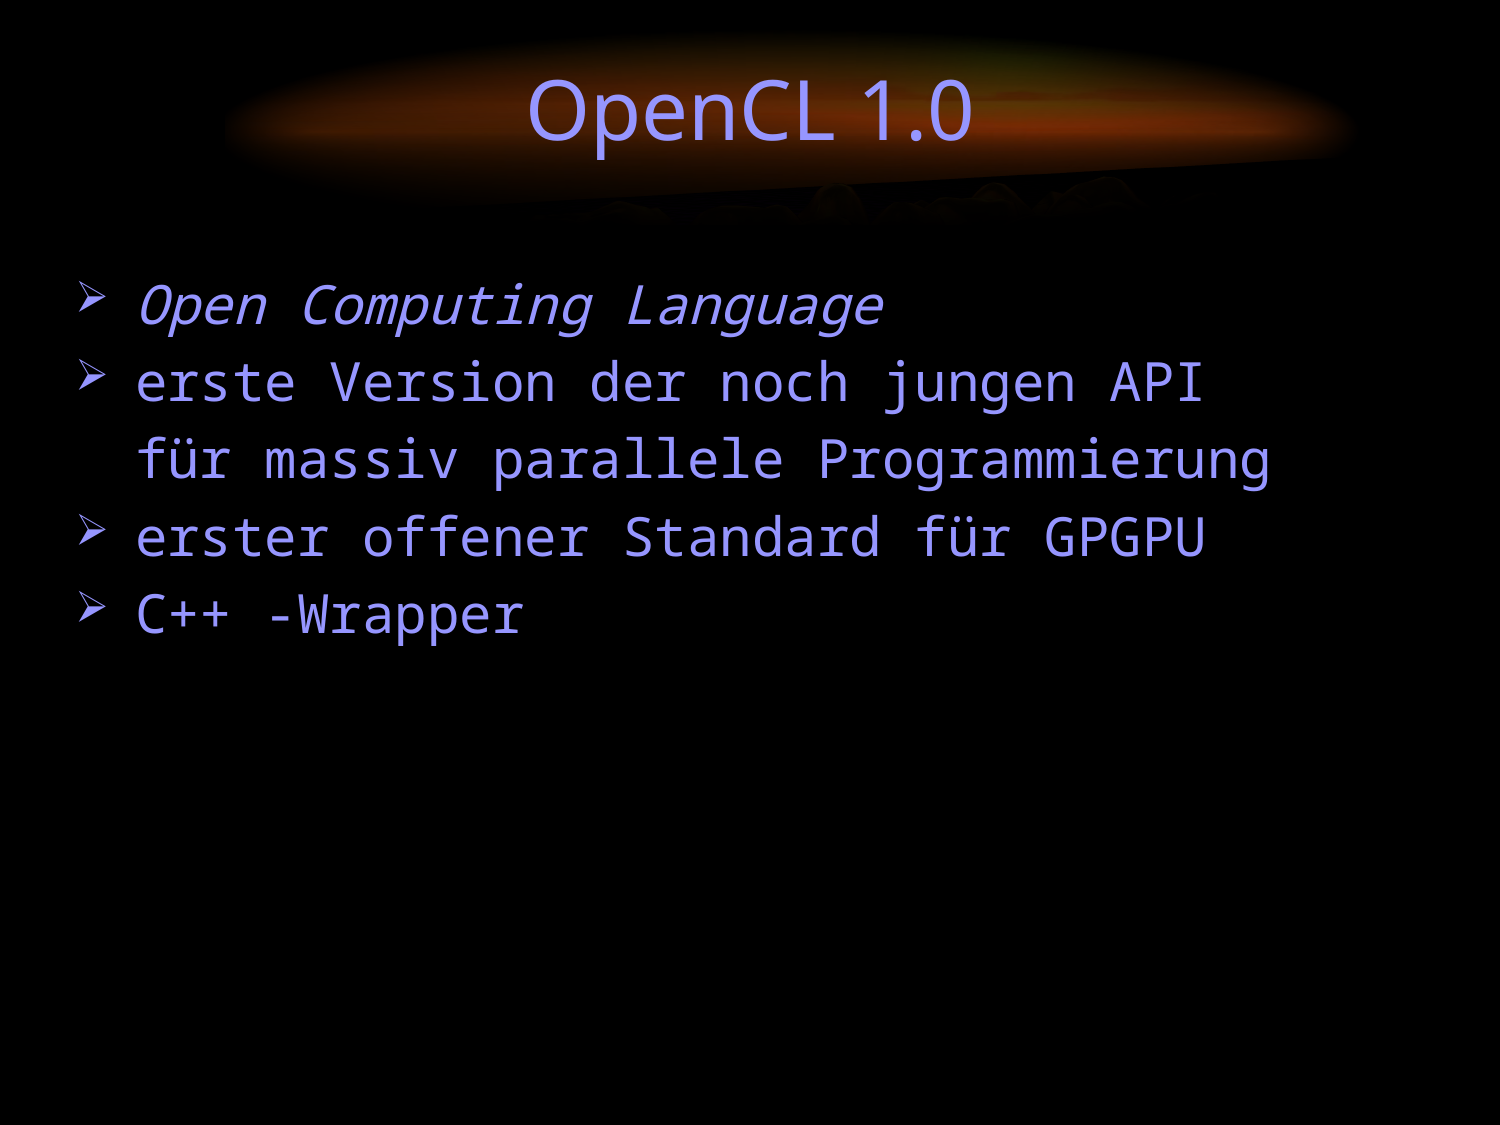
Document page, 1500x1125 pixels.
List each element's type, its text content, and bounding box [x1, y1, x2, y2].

text_box OpenCL 1.0 [75, 0, 1426, 216]
text_box [112, 0, 1463, 241]
text_box Open Computing Language erste Version der noch jungen API für massiv parallele Programmierung erster offener Standard für GPGPU C++ -Wrapper [0, 262, 1471, 1088]
